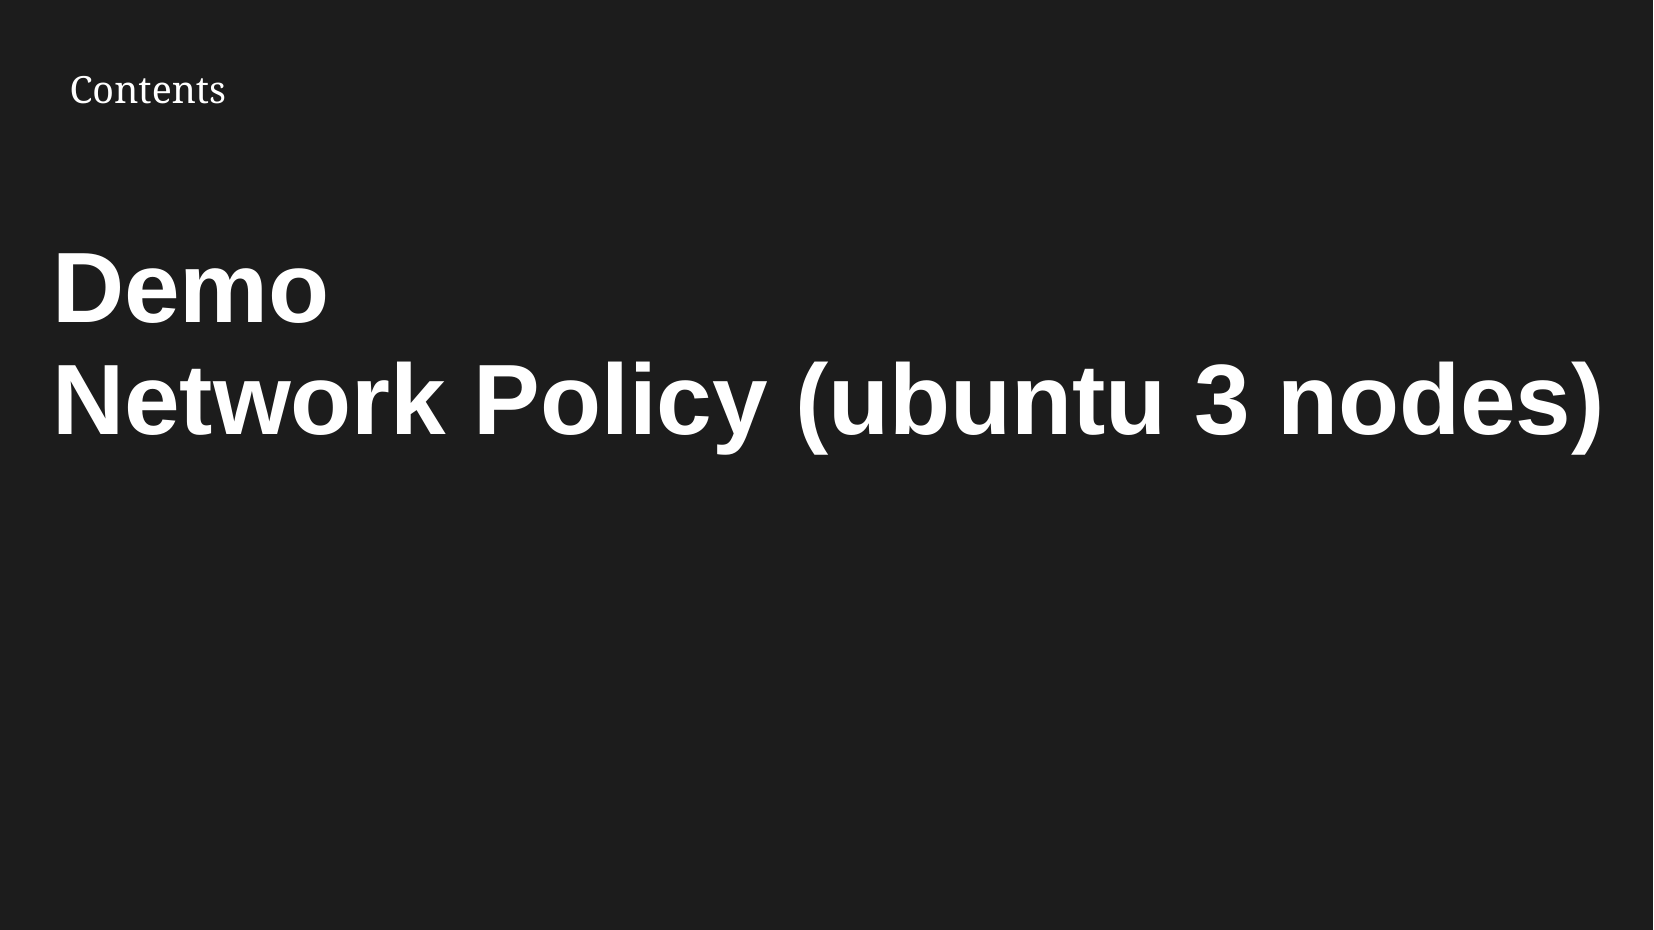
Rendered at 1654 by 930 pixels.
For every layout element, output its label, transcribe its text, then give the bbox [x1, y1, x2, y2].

text_box Demo Network Policy (ubuntu 3 nodes) [37, 225, 1651, 911]
text_box Contents [54, 56, 451, 113]
